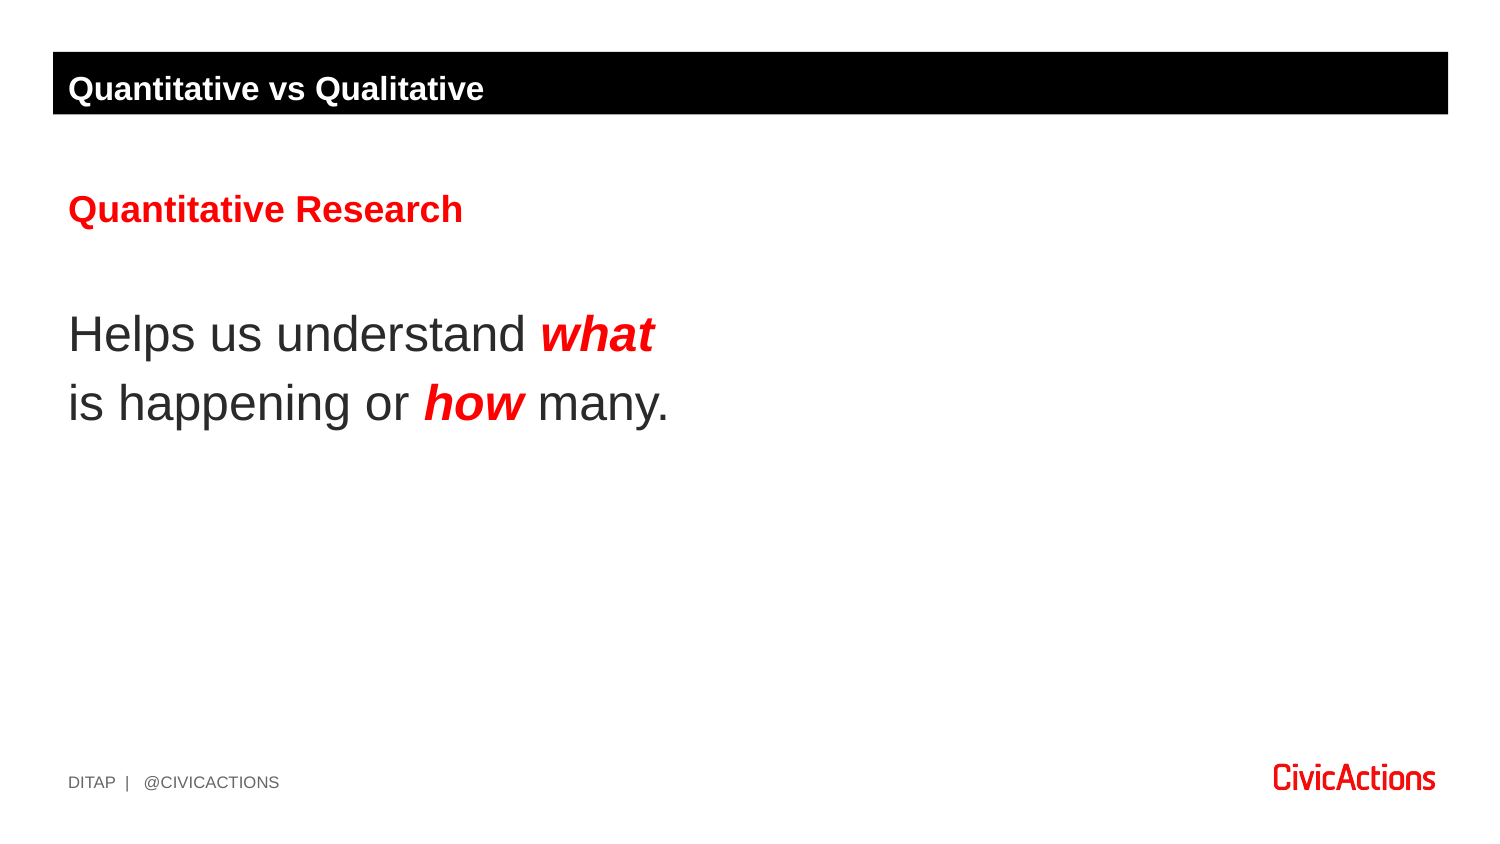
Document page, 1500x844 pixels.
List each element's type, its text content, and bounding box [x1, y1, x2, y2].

text_box Quantitative Research Helps us understand what is happening or how many. [53, 162, 716, 656]
picture [1271, 758, 1438, 795]
title Quantitative vs Qualitative [53, 51, 1449, 115]
